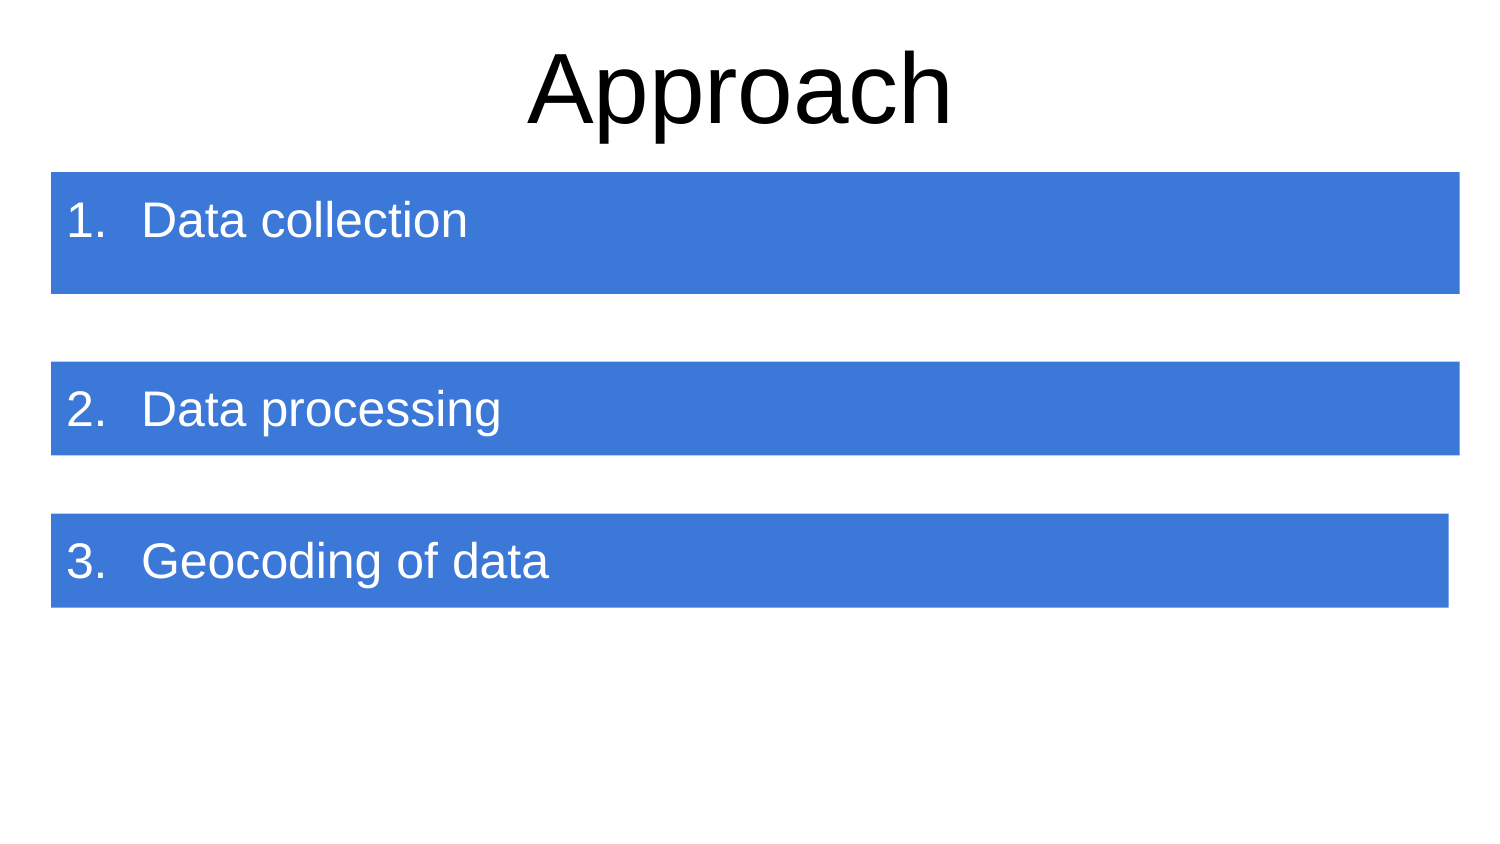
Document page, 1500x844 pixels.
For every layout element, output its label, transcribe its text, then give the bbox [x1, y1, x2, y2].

text_box 3. Geocoding of data [51, 513, 1449, 608]
text_box 2. Data processing [51, 361, 1460, 456]
text_box 1. Data collection [51, 172, 1460, 294]
title Approach [42, 8, 1440, 103]
